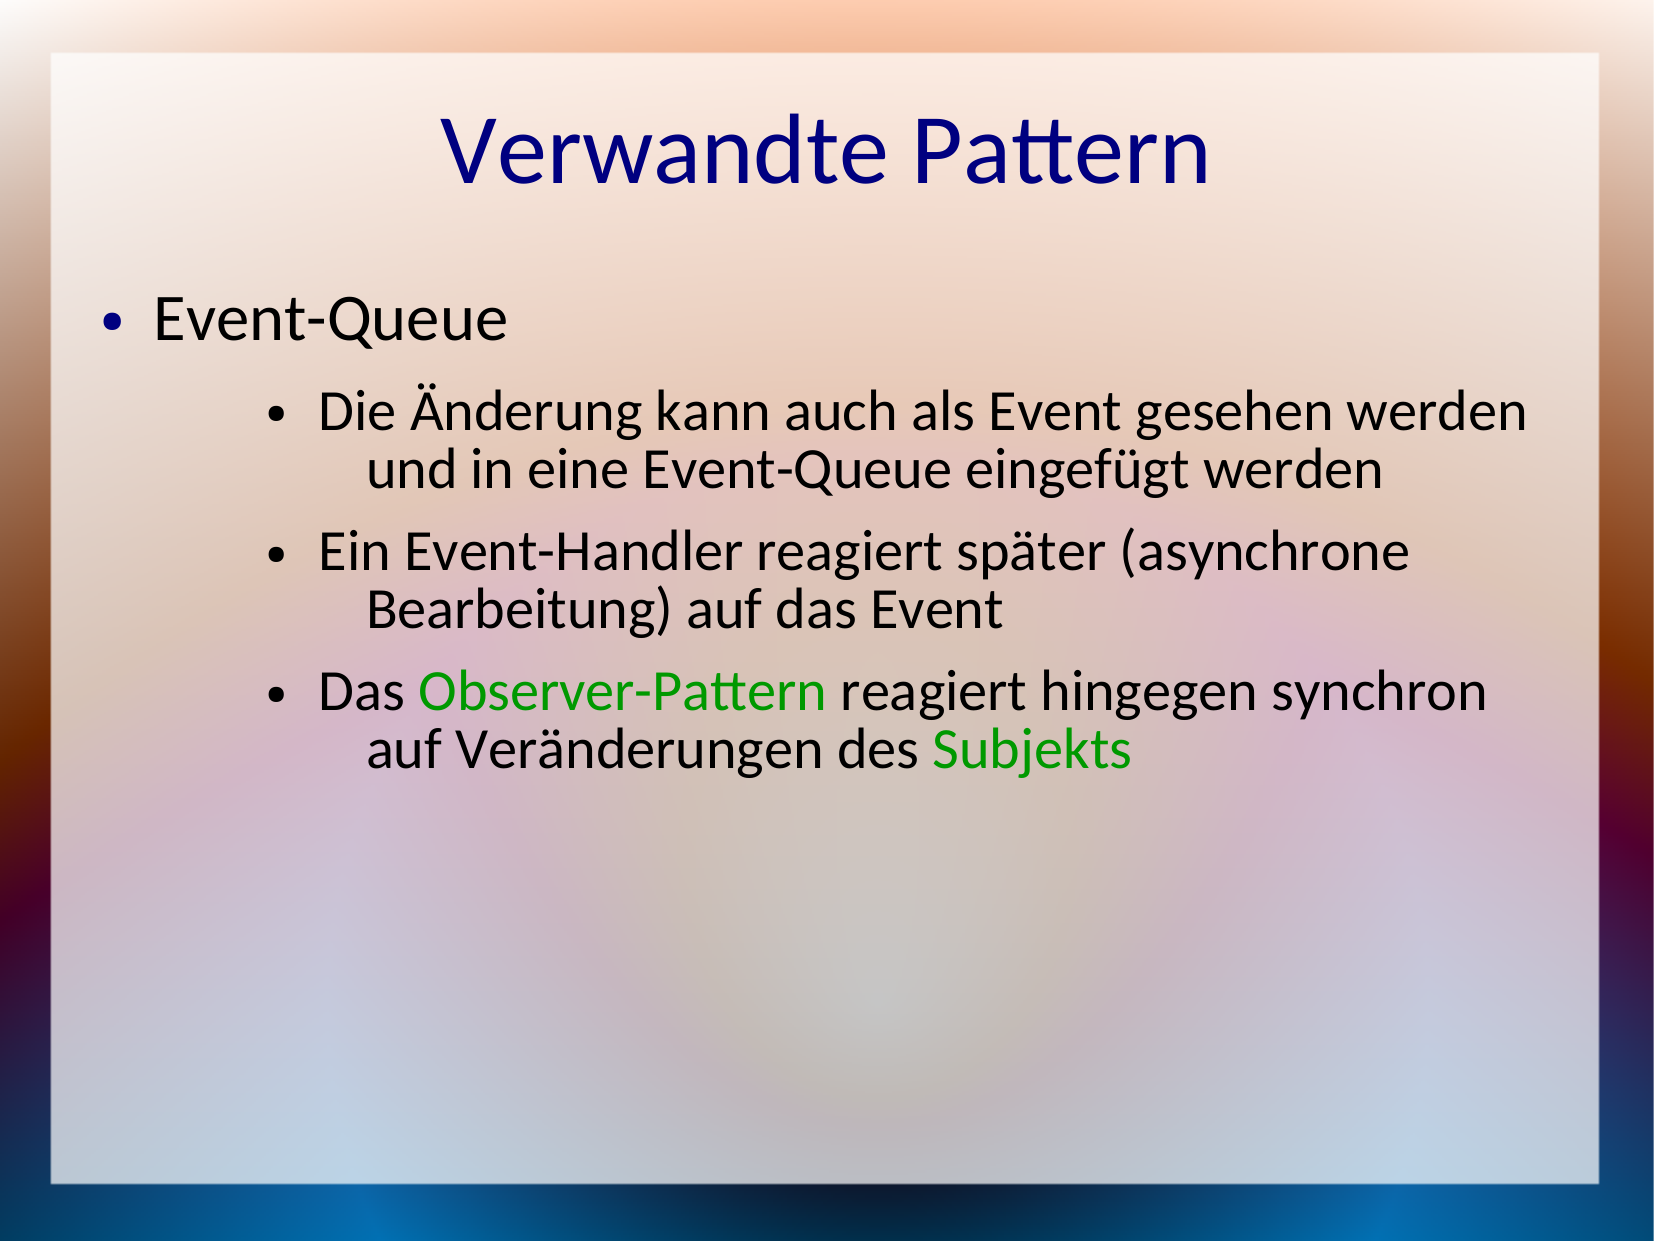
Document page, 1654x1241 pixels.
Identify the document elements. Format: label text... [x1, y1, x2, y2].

picture [0, 0, 1654, 1241]
list Event-Queue Die Änderung kann auch als Event gesehen werden und in eine Event-Queue eingefügt werden Ein Event-Handler reagiert später (asynchrone Bearbeitung) auf das Event Das Observer-Pattern reagiert hingegen synchron auf Veränderungen des Subjekts [82, 290, 1571, 1034]
title Verwandte Pattern [82, 55, 1571, 263]
